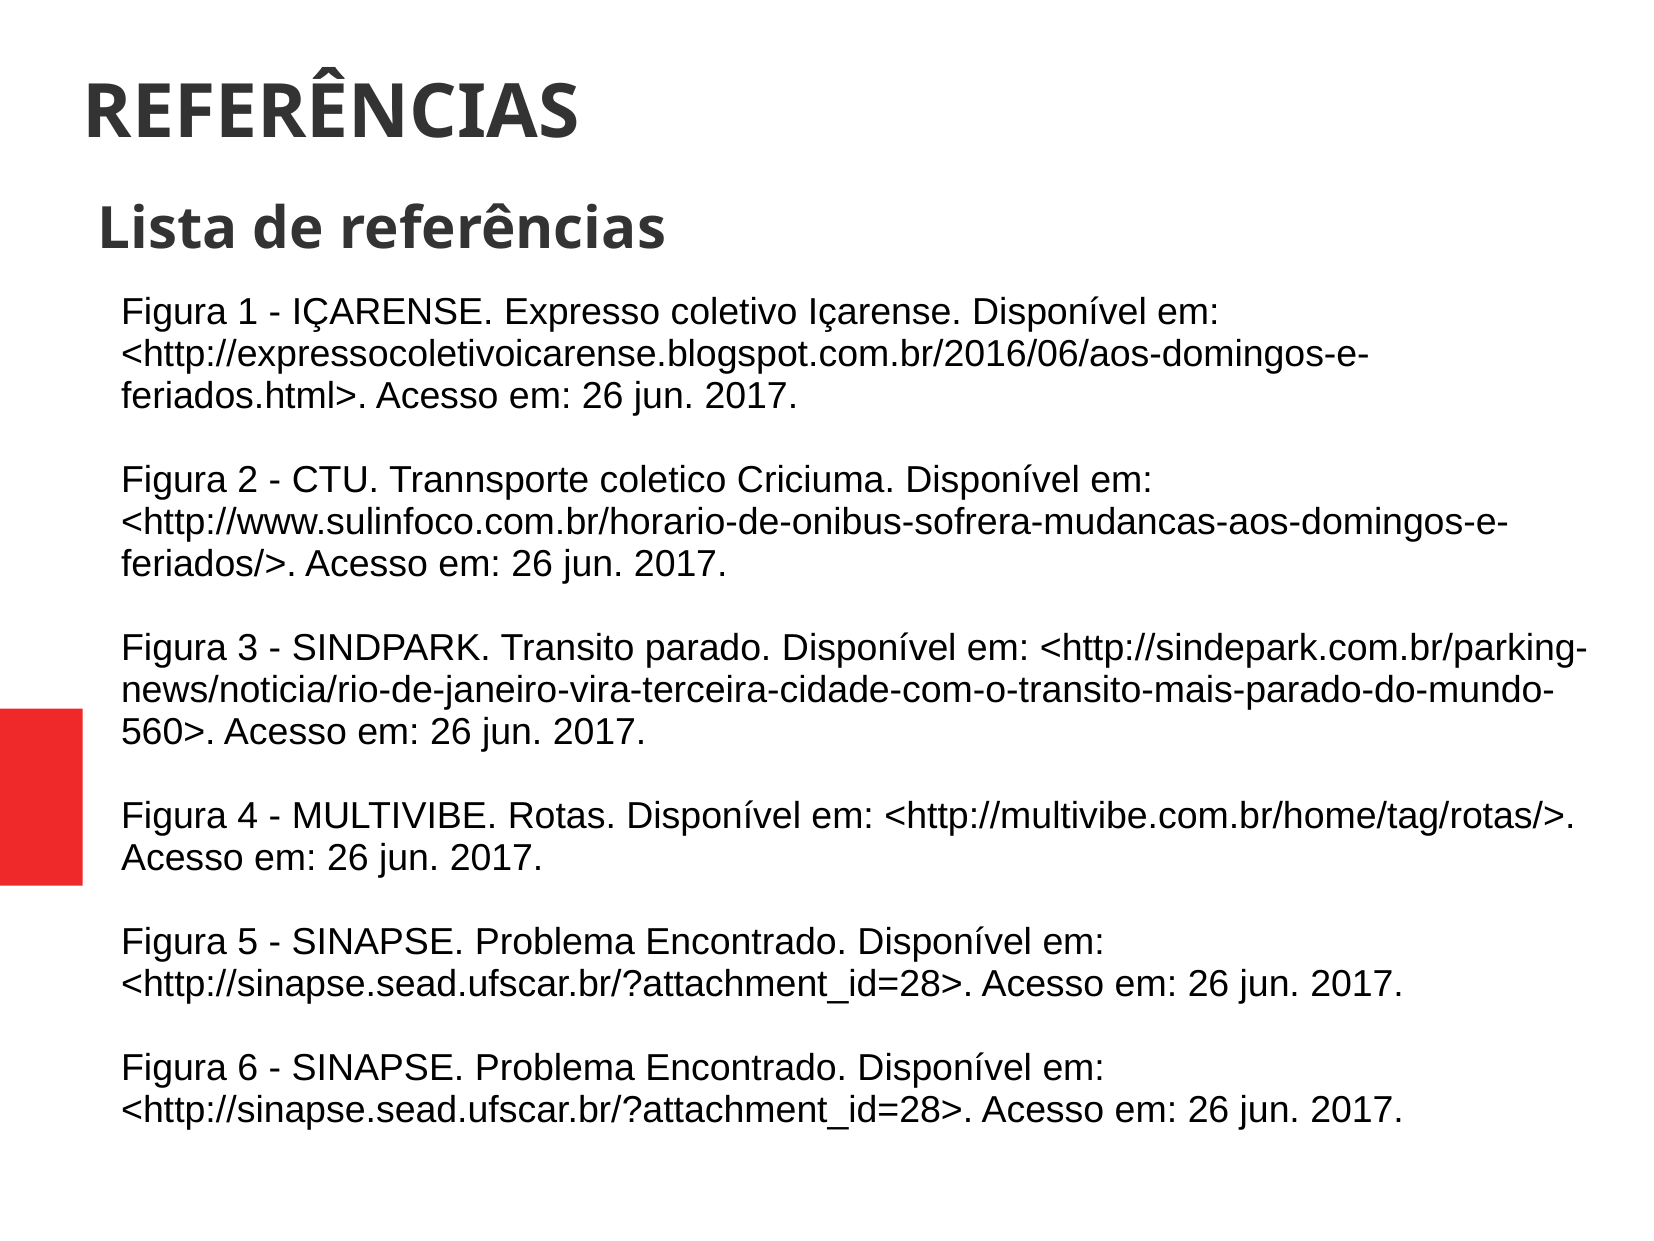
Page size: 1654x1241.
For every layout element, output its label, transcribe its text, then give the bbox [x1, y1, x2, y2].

text_box Figura 1 - IÇARENSE. Expresso coletivo Içarense. Disponível em: <http://expressocoletivoicarense.blogspot.com.br/2016/06/aos-domingos-e-feriados.html>. Acesso em: 26 jun. 2017. Figura 2 - CTU. Trannsporte coletico Criciuma. Disponível em: <http://www.sulinfoco.com.br/horario-de-onibus-sofrera-mudancas-aos-domingos-e-feriados/>. Acesso em: 26 jun. 2017. Figura 3 - SINDPARK. Transito parado. Disponível em: <http://sindepark.com.br/parking-news/noticia/rio-de-janeiro-vira-terceira-cidade-com-o-transito-mais-parado-do-mundo-560>. Acesso em: 26 jun. 2017. Figura 4 - MULTIVIBE. Rotas. Disponível em: <http://multivibe.com.br/home/tag/rotas/>. Acesso em: 26 jun. 2017. Figura 5 - SINAPSE. Problema Encontrado. Disponível em: <http://sinapse.sead.ufscar.br/?attachment_id=28>. Acesso em: 26 jun. 2017. Figura 6 - SINAPSE. Problema Encontrado. Disponível em: <http://sinapse.sead.ufscar.br/?attachment_id=28>. Acesso em: 26 jun. 2017. [106, 283, 1619, 1223]
text_box Lista de referências [82, 167, 1571, 284]
text_box REFERÊNCIAS [82, 49, 1571, 166]
